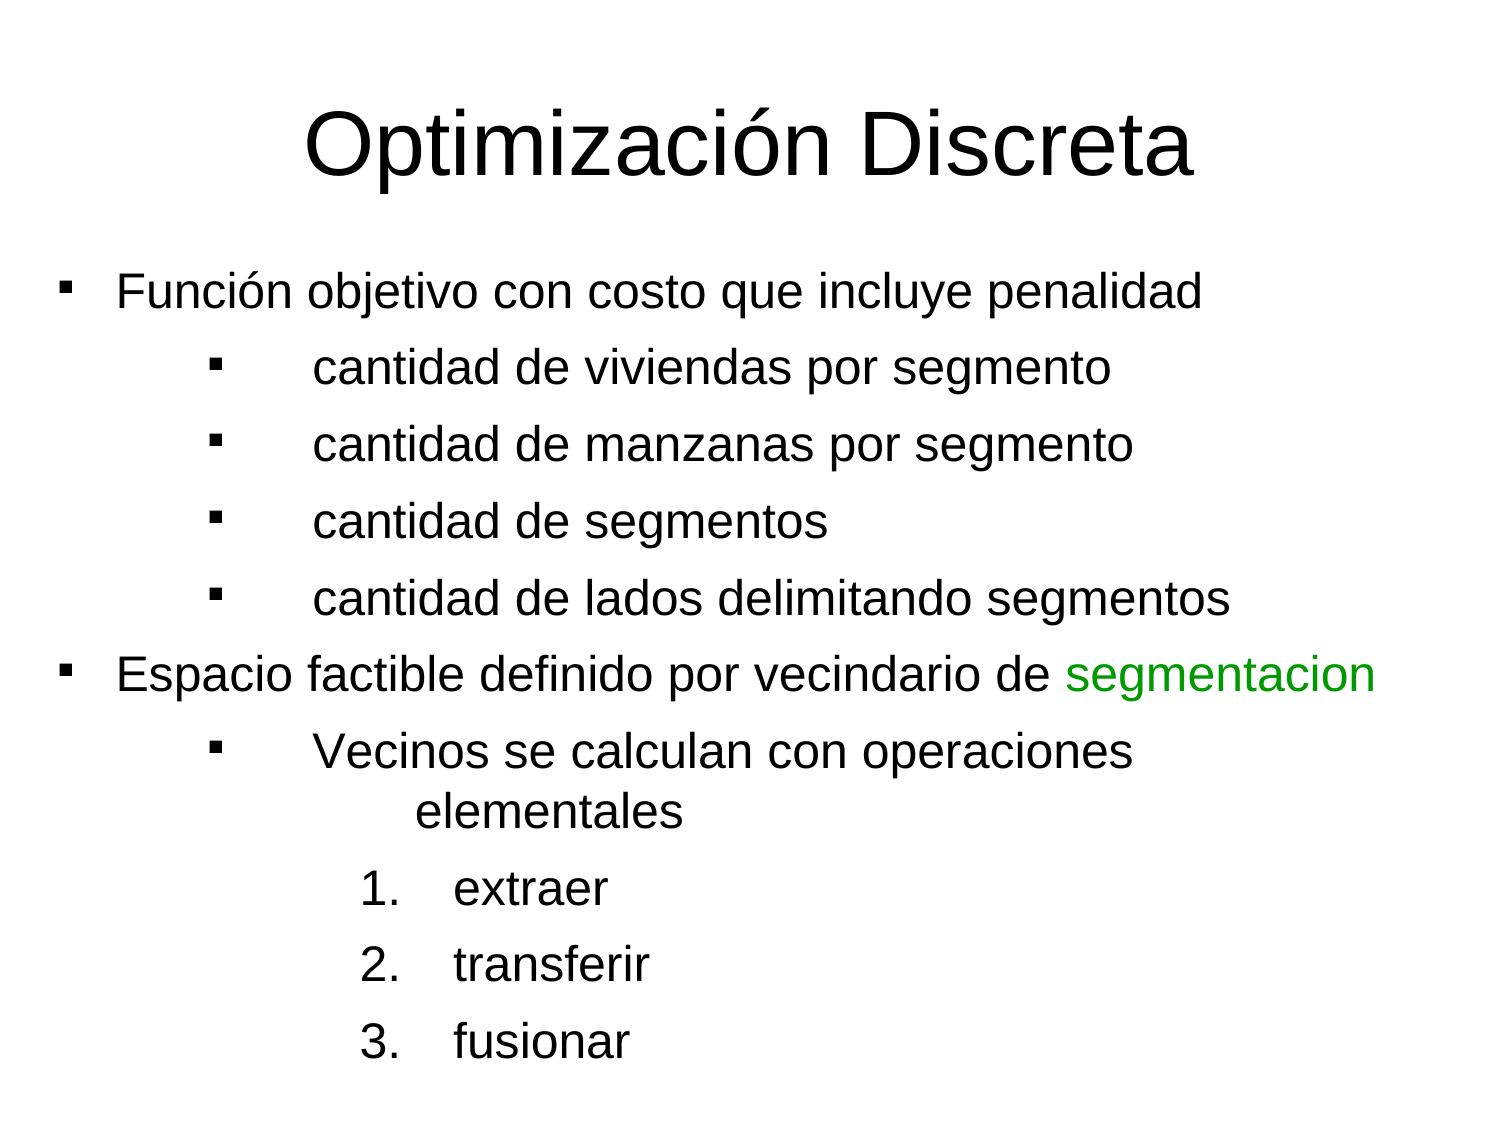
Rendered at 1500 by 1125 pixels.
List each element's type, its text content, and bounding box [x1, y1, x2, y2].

subtitle Función objetivo con costo que incluye penalidad cantidad de viviendas por segmento cantidad de manzanas por segmento cantidad de segmentos cantidad de lados delimitando segmentos Espacio factible definido por vecindario de segmentacion Vecinos se calculan con operaciones elementales extraer transferir fusionar [59, 258, 1409, 1009]
title Optimización Discreta [75, 45, 1425, 233]
